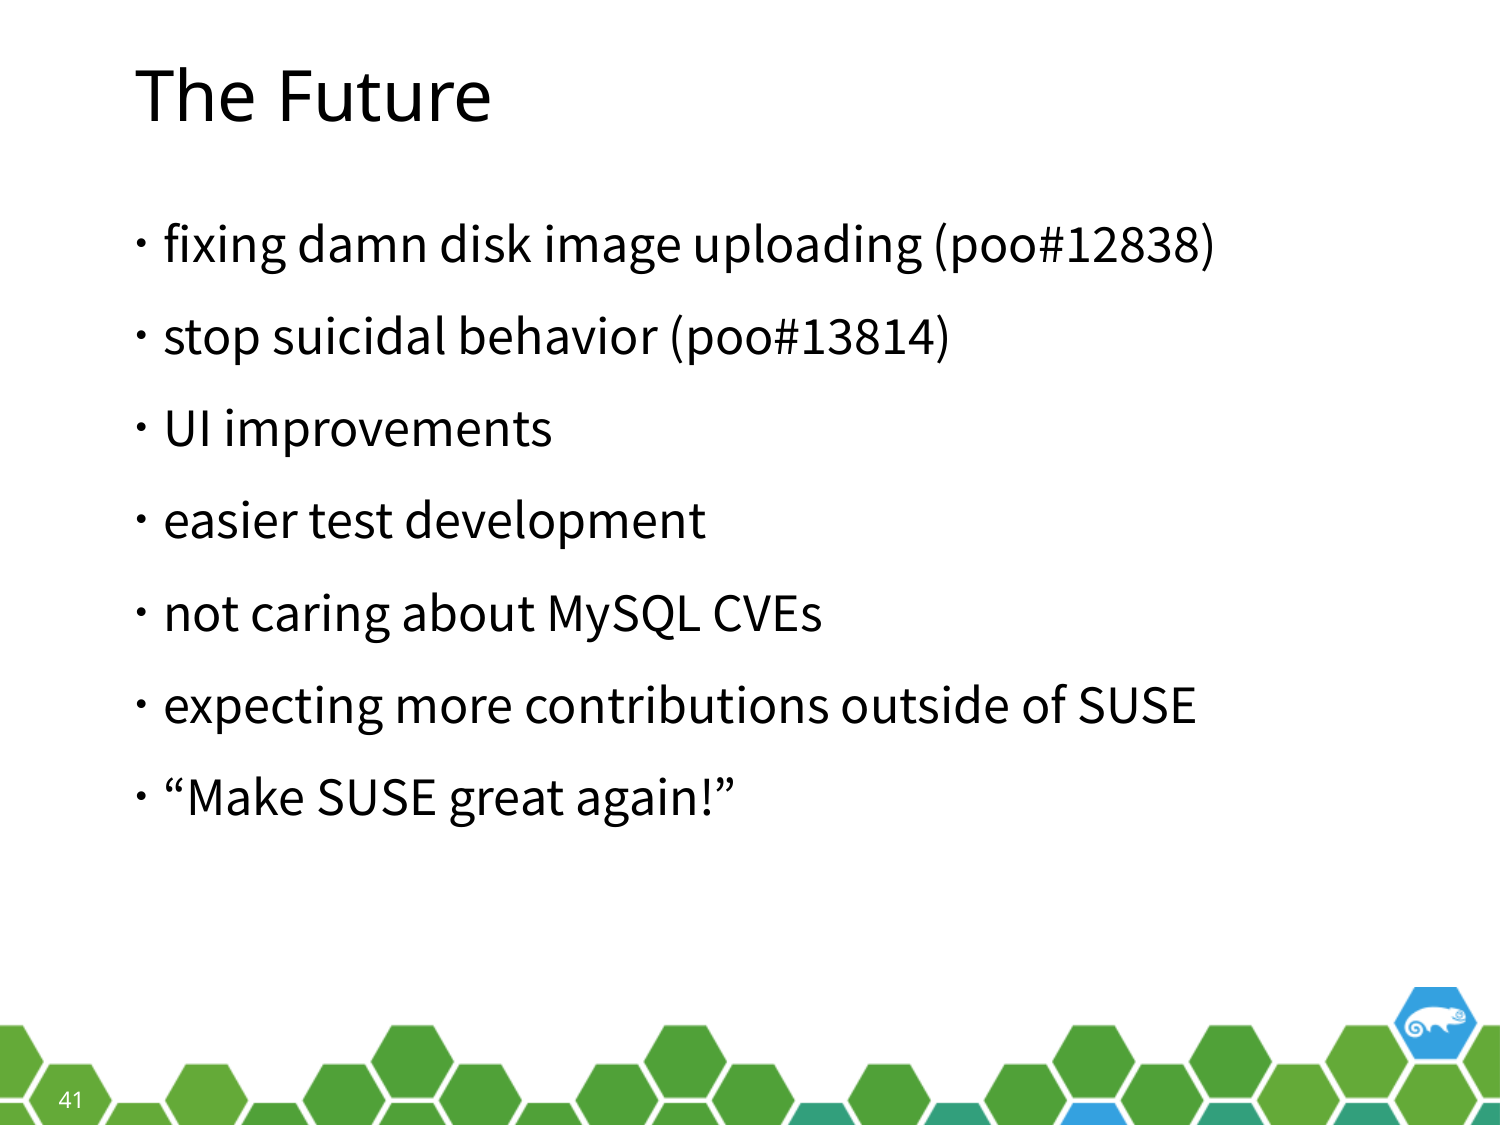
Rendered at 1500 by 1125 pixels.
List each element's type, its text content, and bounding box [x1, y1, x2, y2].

title The Future [135, 12, 1372, 175]
list fixing damn disk image uploading (poo#12838) stop suicidal behavior (poo#13814) UI improvements easier test development not caring about MySQL CVEs expecting more contributions outside of SUSE “Make SUSE great again!” [135, 208, 1372, 862]
picture [0, 987, 1500, 1125]
